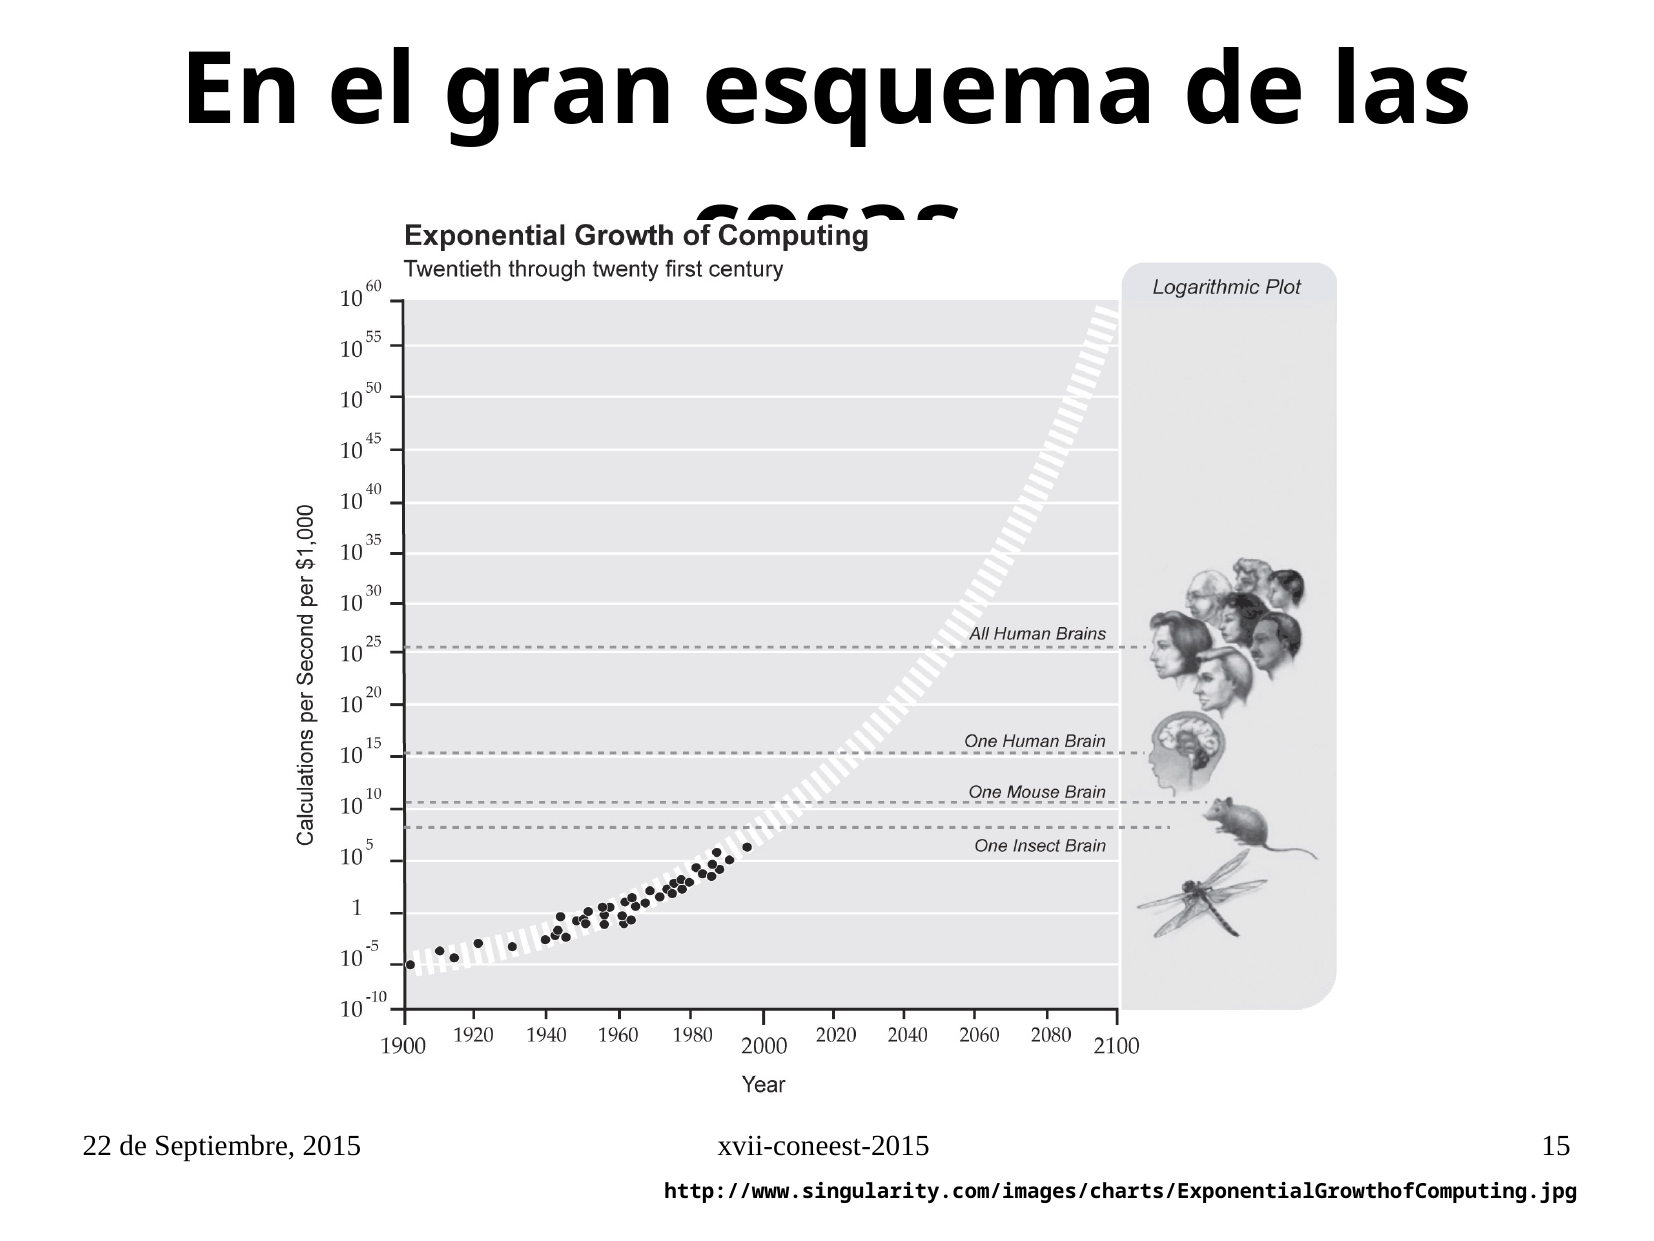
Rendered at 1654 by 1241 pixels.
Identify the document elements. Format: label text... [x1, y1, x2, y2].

text_box http://www.singularity.com/images/charts/ExponentialGrowthofComputing.jpg [649, 1169, 1592, 1209]
picture [293, 220, 1337, 1099]
title En el gran esquema de las cosas [82, 49, 1571, 257]
